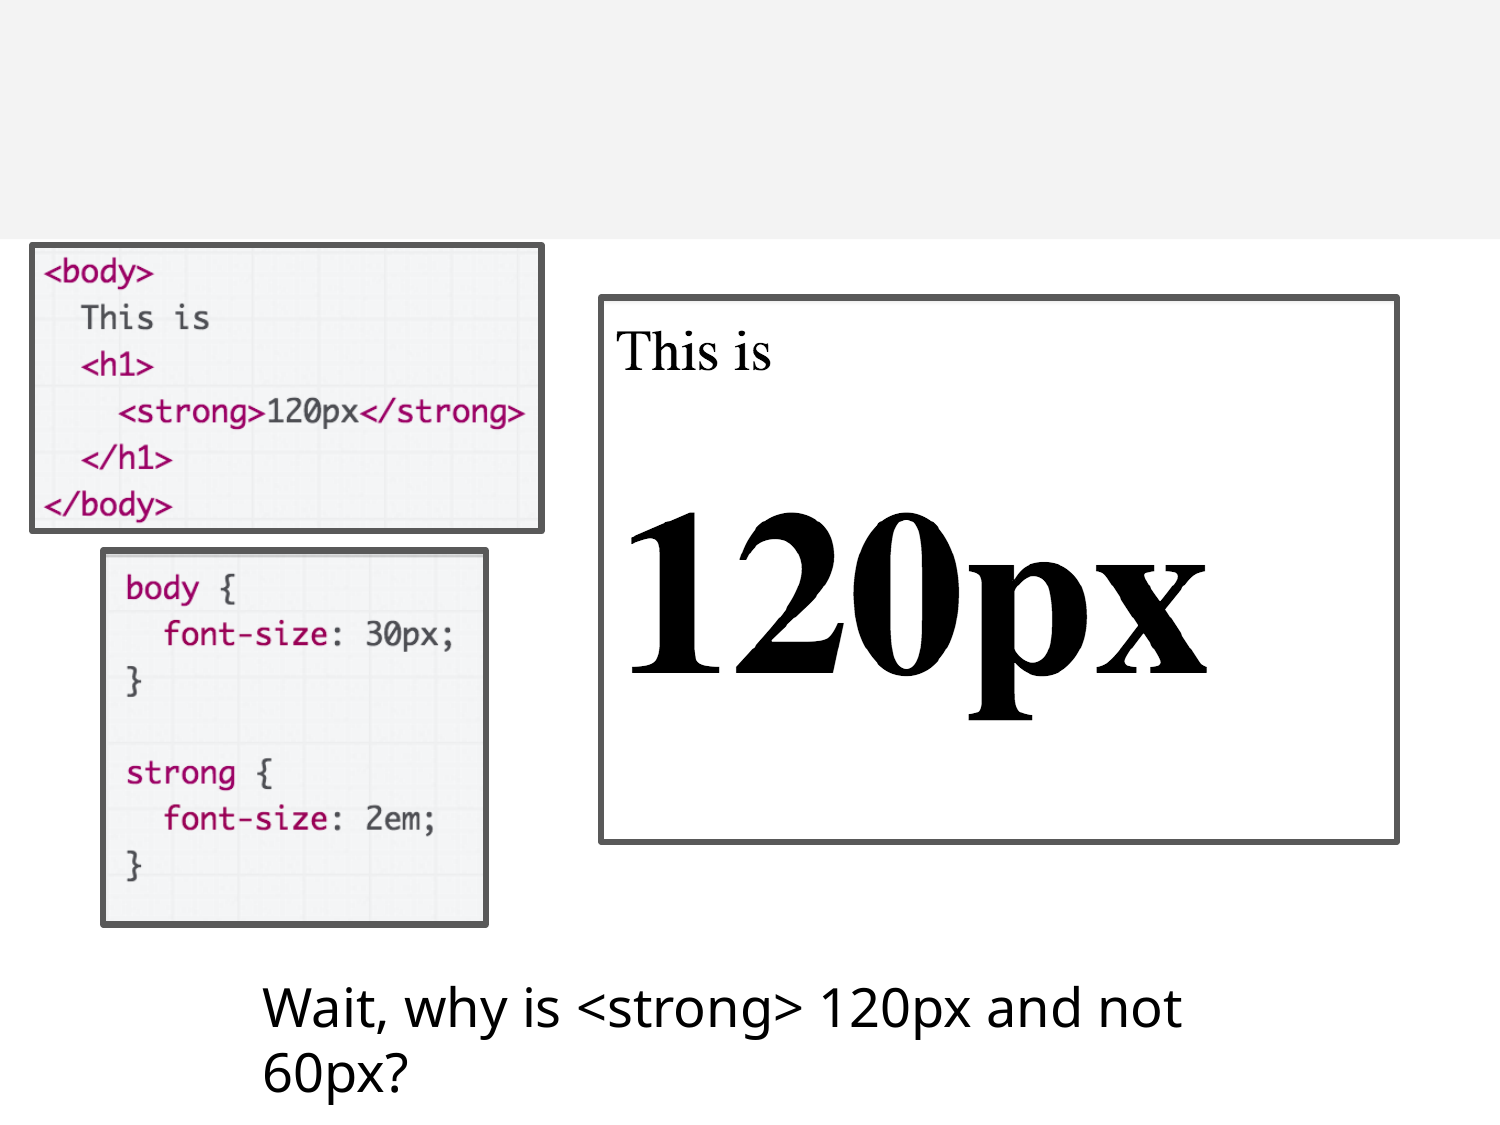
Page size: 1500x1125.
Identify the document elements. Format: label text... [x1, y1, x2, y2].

text_box Wait, why is <strong> 120px and not 60px? [247, 958, 1317, 1125]
picture [106, 553, 483, 922]
picture [604, 300, 1394, 839]
picture [35, 248, 539, 529]
